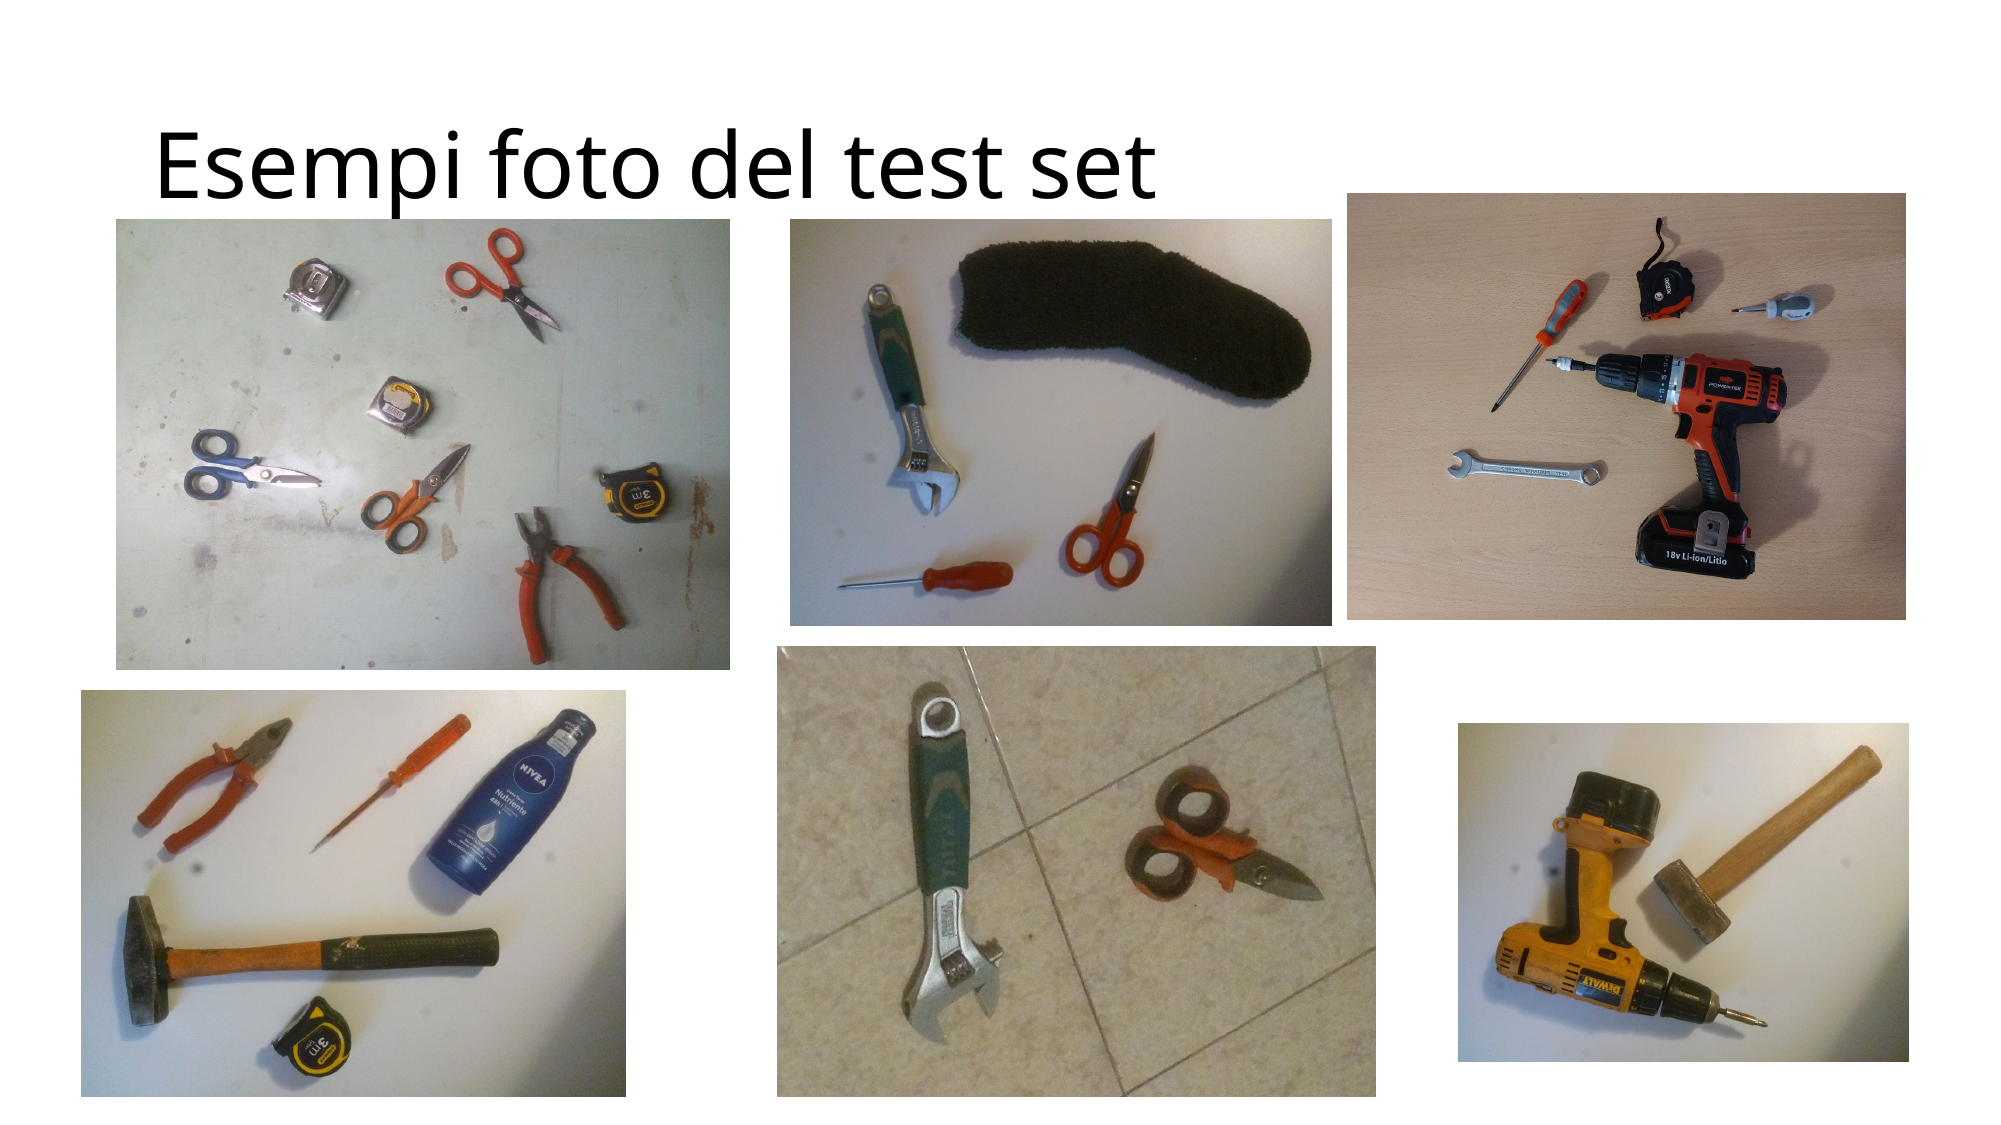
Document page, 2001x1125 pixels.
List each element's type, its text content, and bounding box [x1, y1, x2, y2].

picture [777, 646, 1376, 1098]
picture [1347, 193, 1906, 620]
picture [81, 690, 626, 1097]
title Esempi foto del test set [137, 59, 1863, 278]
picture [790, 219, 1332, 626]
picture [1458, 723, 1909, 1062]
picture [116, 219, 730, 670]
